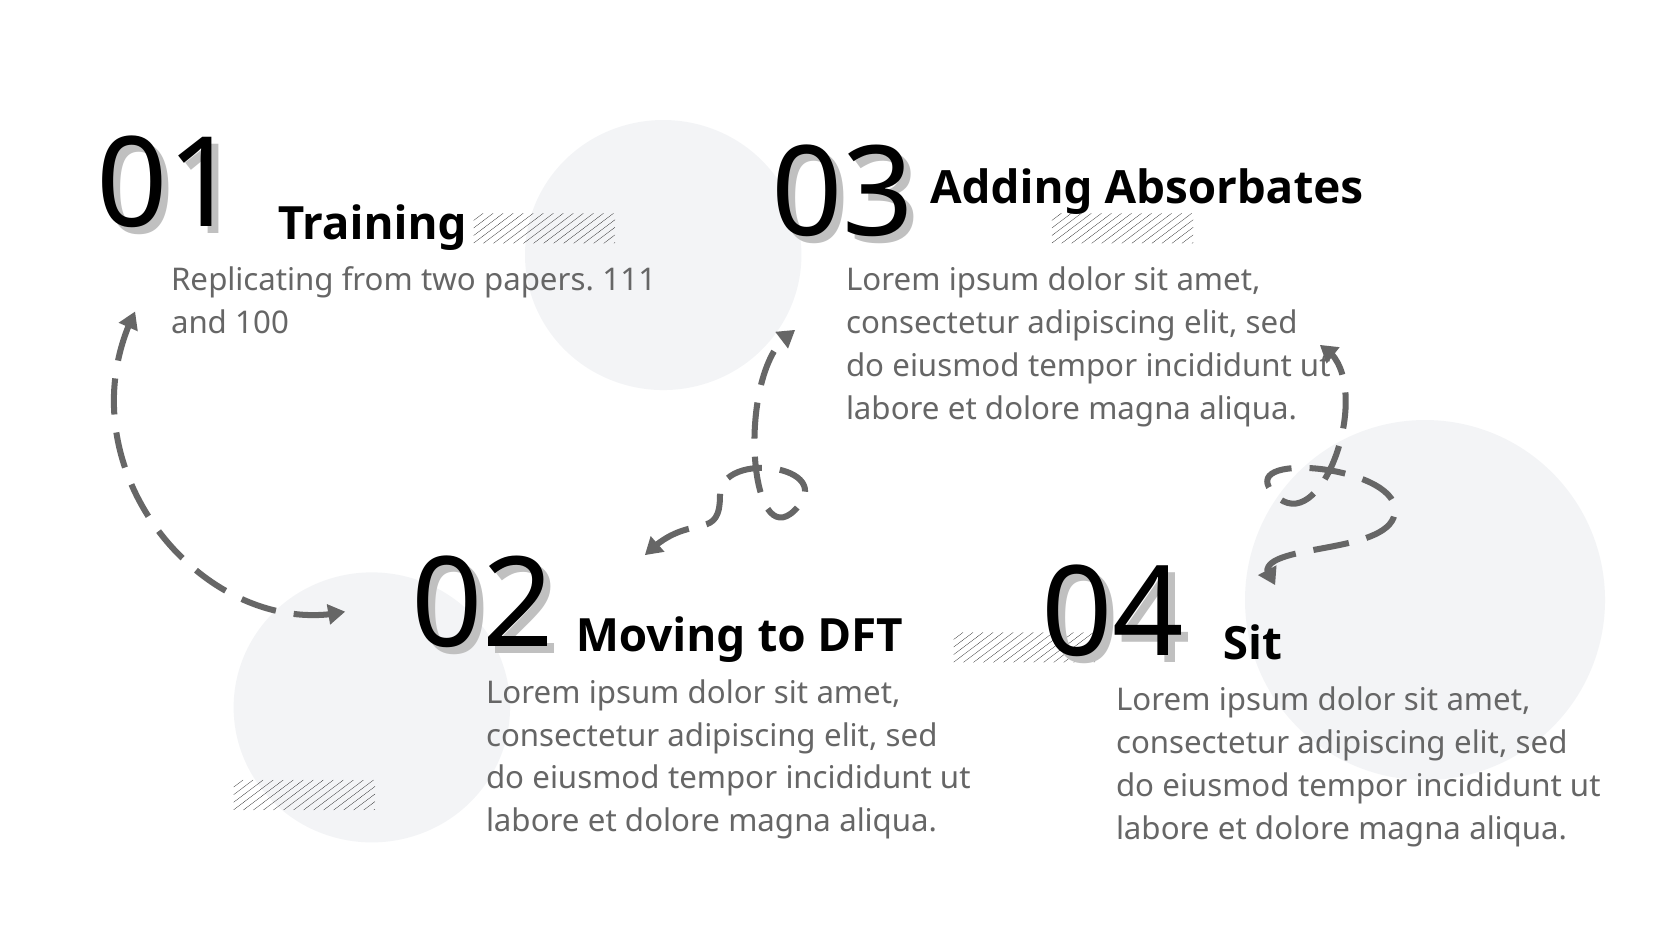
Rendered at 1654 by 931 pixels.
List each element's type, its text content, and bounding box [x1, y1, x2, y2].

text_box Lorem ipsum dolor sit amet, consectetur adipiscing elit, sed do eiusmod tempor incididunt ut labore et dolore magna aliqua. [471, 662, 997, 849]
text_box 03 [756, 94, 937, 281]
text_box 04 [1026, 514, 1207, 701]
text_box Training [263, 182, 519, 261]
text_box Sit [1208, 602, 1464, 681]
text_box 02 [396, 505, 577, 691]
text_box Replicating from two papers. 111 and 100 [156, 250, 682, 436]
text_box Moving to DFT [561, 595, 928, 735]
text_box Adding Absorbates [937, 147, 1418, 237]
text_box 01 [81, 85, 262, 271]
text_box Lorem ipsum dolor sit amet, consectetur adipiscing elit, sed do eiusmod tempor incididunt ut labore et dolore magna aliqua. [831, 250, 1357, 436]
text_box Lorem ipsum dolor sit amet, consectetur adipiscing elit, sed do eiusmod tempor incididunt ut labore et dolore magna aliqua. [1101, 670, 1627, 856]
